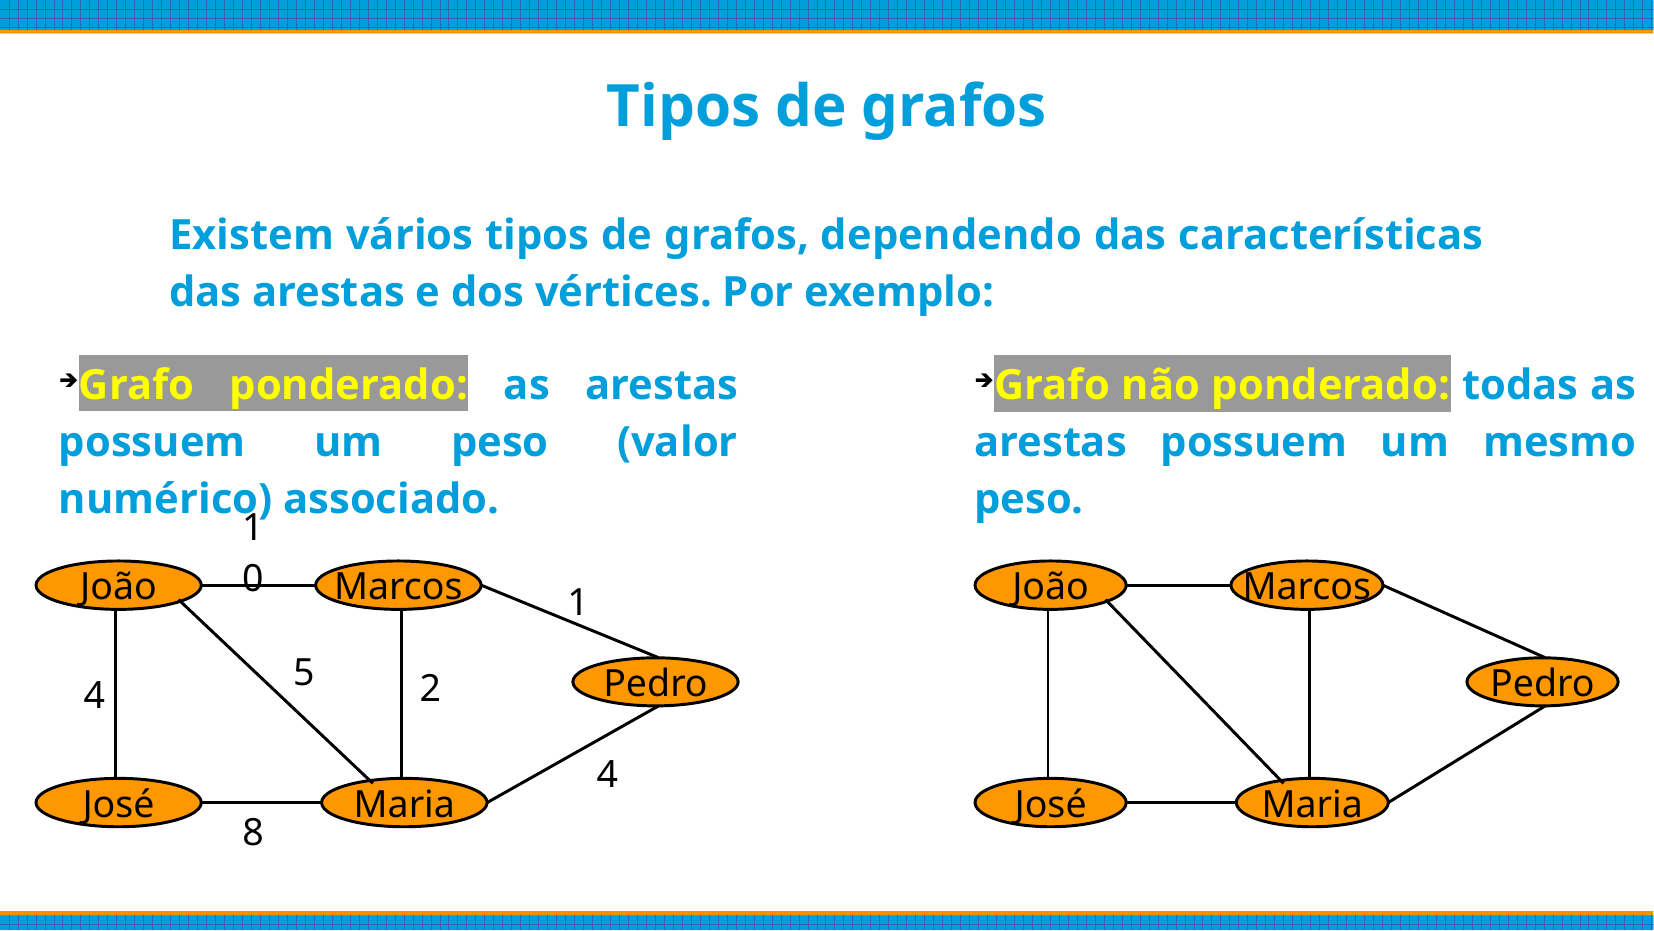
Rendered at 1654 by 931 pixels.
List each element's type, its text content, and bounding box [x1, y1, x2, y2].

text_box Existem vários tipos de grafos, dependendo das características das arestas e dos vértices. Por exemplo: [163, 198, 1491, 325]
text_box Marcos [1231, 560, 1383, 610]
text_box 1 [561, 569, 595, 633]
text_box 8 [236, 799, 270, 863]
text_box Maria [1236, 778, 1389, 827]
text_box João [975, 560, 1126, 610]
text_box 4 [77, 656, 116, 731]
text_box 4 [590, 741, 625, 805]
text_box Maria [321, 778, 487, 827]
text_box José [35, 778, 201, 827]
text_box José [975, 778, 1126, 827]
subtitle Tipos de grafos [88, 29, 1565, 178]
text_box Grafo não ponderado: todas as arestas possuem um mesmo peso. [974, 354, 1637, 526]
text_box 5 [287, 639, 326, 703]
text_box 2 [413, 655, 447, 719]
text_box Pedro [572, 657, 739, 706]
text_box Pedro [1466, 657, 1619, 706]
text_box Marcos [315, 560, 481, 610]
text_box 10 [236, 519, 291, 583]
text_box Grafo ponderado: as arestas possuem um peso (valor numérico) associado. [59, 354, 739, 526]
text_box João [35, 560, 202, 610]
